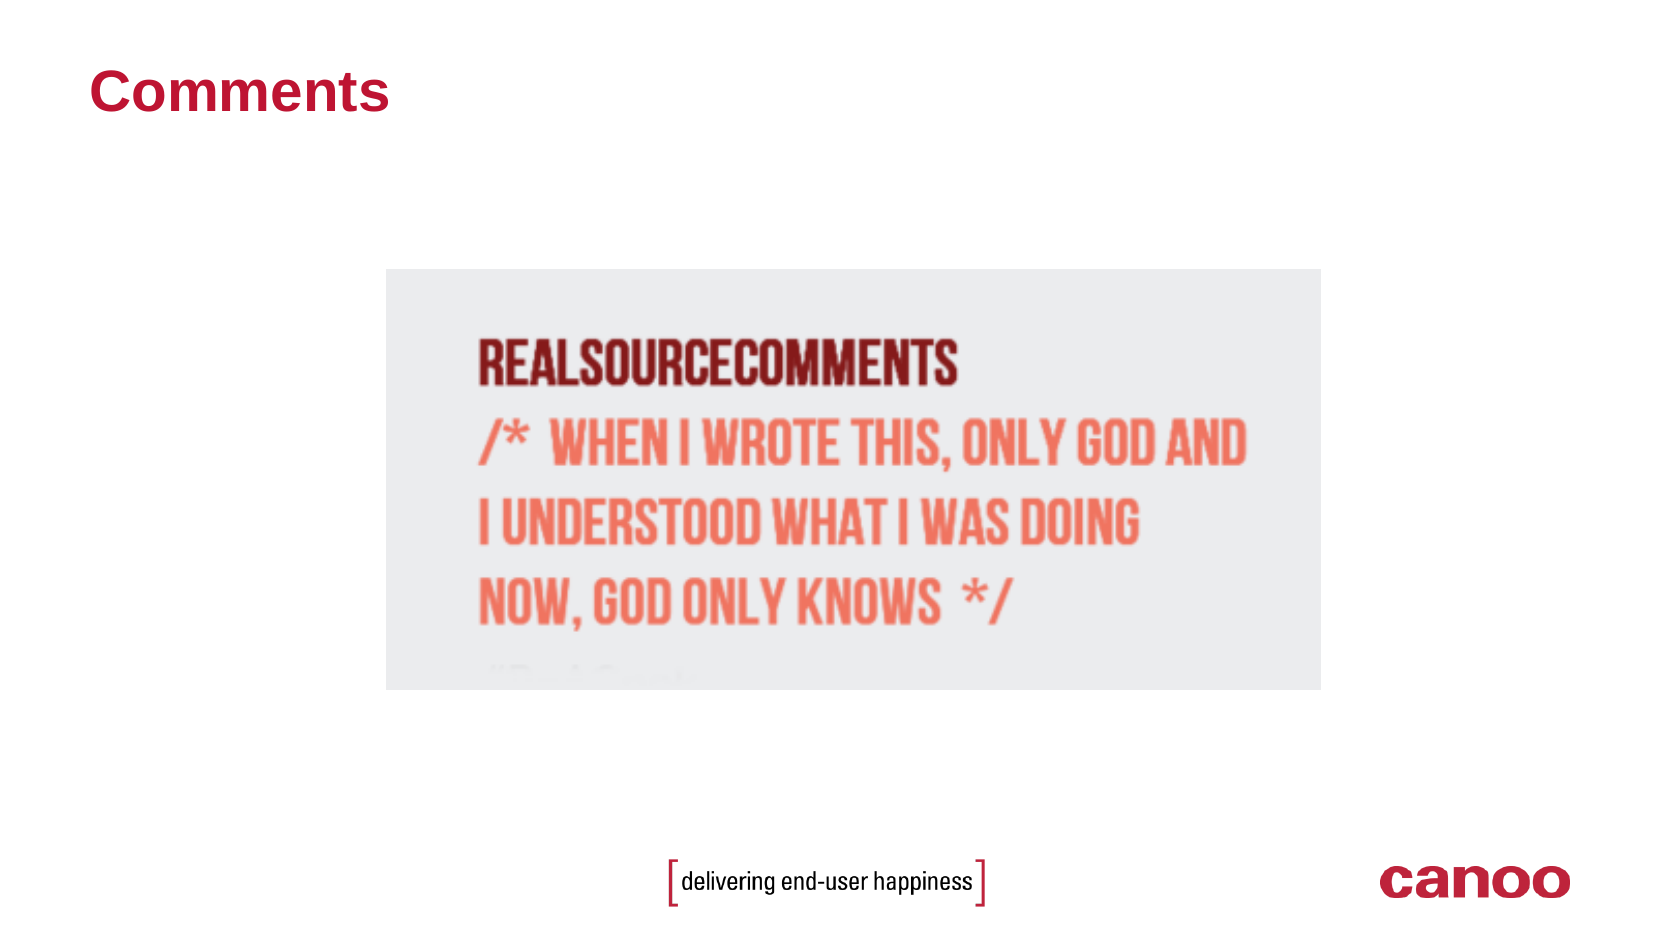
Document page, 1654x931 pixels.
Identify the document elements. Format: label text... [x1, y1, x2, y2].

picture [662, 855, 991, 910]
picture [1380, 866, 1570, 898]
title Comments [75, 45, 1591, 136]
picture [386, 269, 1321, 690]
